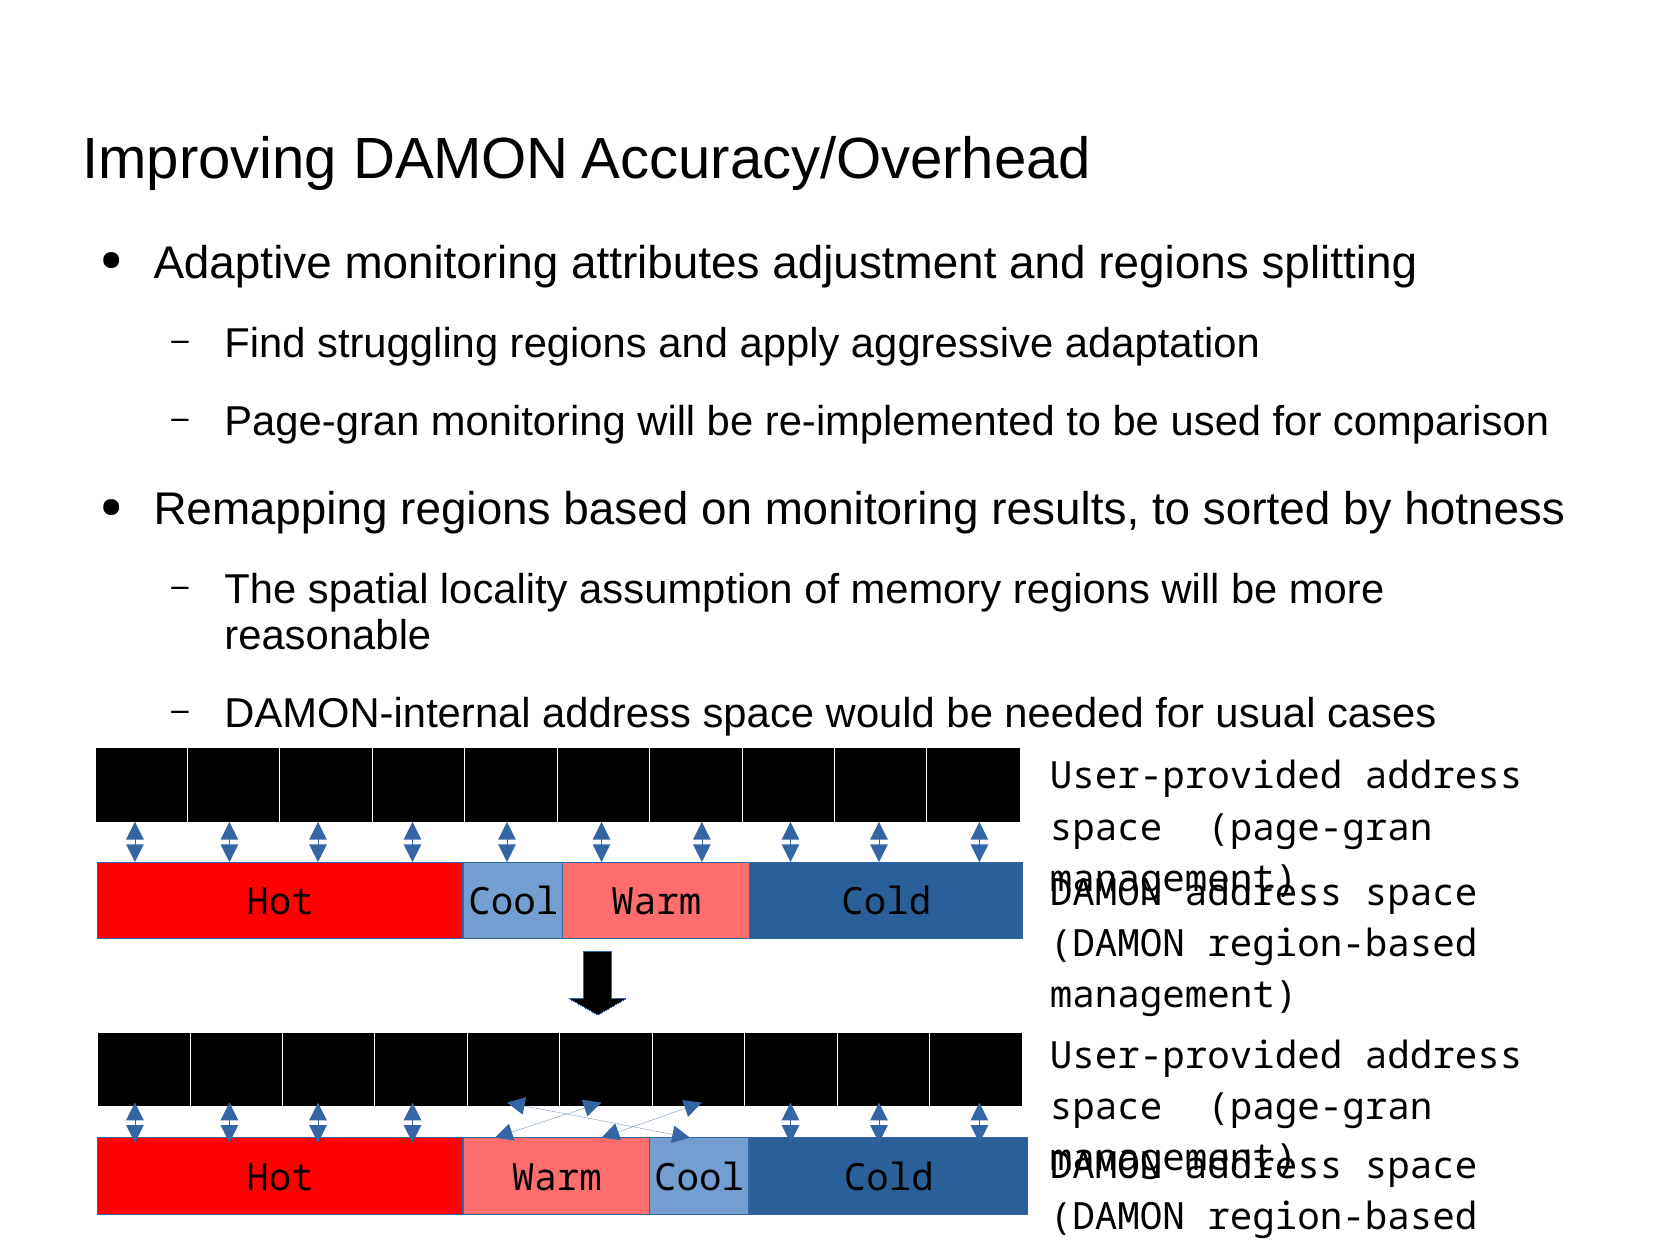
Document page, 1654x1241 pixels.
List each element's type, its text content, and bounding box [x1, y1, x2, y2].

text_box User-provided address space (page-gran management) [1034, 741, 1654, 857]
table_header [745, 1033, 837, 1106]
table_header [96, 748, 187, 822]
text_box [569, 951, 626, 1015]
table_header [838, 1033, 929, 1106]
table_header [465, 748, 557, 822]
table_header [280, 748, 372, 822]
text_box Warm [562, 862, 749, 939]
text_box Cold [749, 1137, 1028, 1215]
text_box User-provided address space (page-gran management) [1034, 1021, 1654, 1131]
table_header [468, 1033, 559, 1106]
text_box Hot [97, 862, 463, 939]
text_box DAMON address space (DAMON region-based management) [1034, 1131, 1654, 1241]
text_box Cold [749, 862, 1023, 939]
table_header [930, 1033, 1022, 1106]
table_header [283, 1033, 374, 1106]
table_header [558, 748, 649, 822]
table_header [98, 1033, 190, 1106]
title Improving DAMON Accuracy/Overhead [82, 108, 1571, 210]
table_header [927, 748, 1020, 822]
text_box Cool [463, 862, 562, 939]
table_header [191, 1033, 282, 1106]
table_header [653, 1033, 744, 1106]
table_header [373, 748, 464, 822]
table_header [743, 748, 834, 822]
text_box Hot [97, 1137, 463, 1215]
table_header [650, 748, 742, 822]
table_header [835, 748, 926, 822]
text_box Cool [650, 1137, 749, 1215]
table_header [188, 748, 279, 822]
table_header [560, 1033, 652, 1106]
text_box Warm [463, 1137, 650, 1215]
list Adaptive monitoring attributes adjustment and regions splitting Find struggling regions and apply aggressive adaptation Page-gran monitoring will be re-implemented to be used for comparison Remapping regions based on monitoring results, to sorted by hotness The spatial locality assumption of memory regions will be more reasonable DAMON-internal address space would be needed for usual cases [82, 236, 1571, 1111]
text_box DAMON address space (DAMON region-based management) [1034, 857, 1654, 967]
table_header [375, 1033, 467, 1106]
